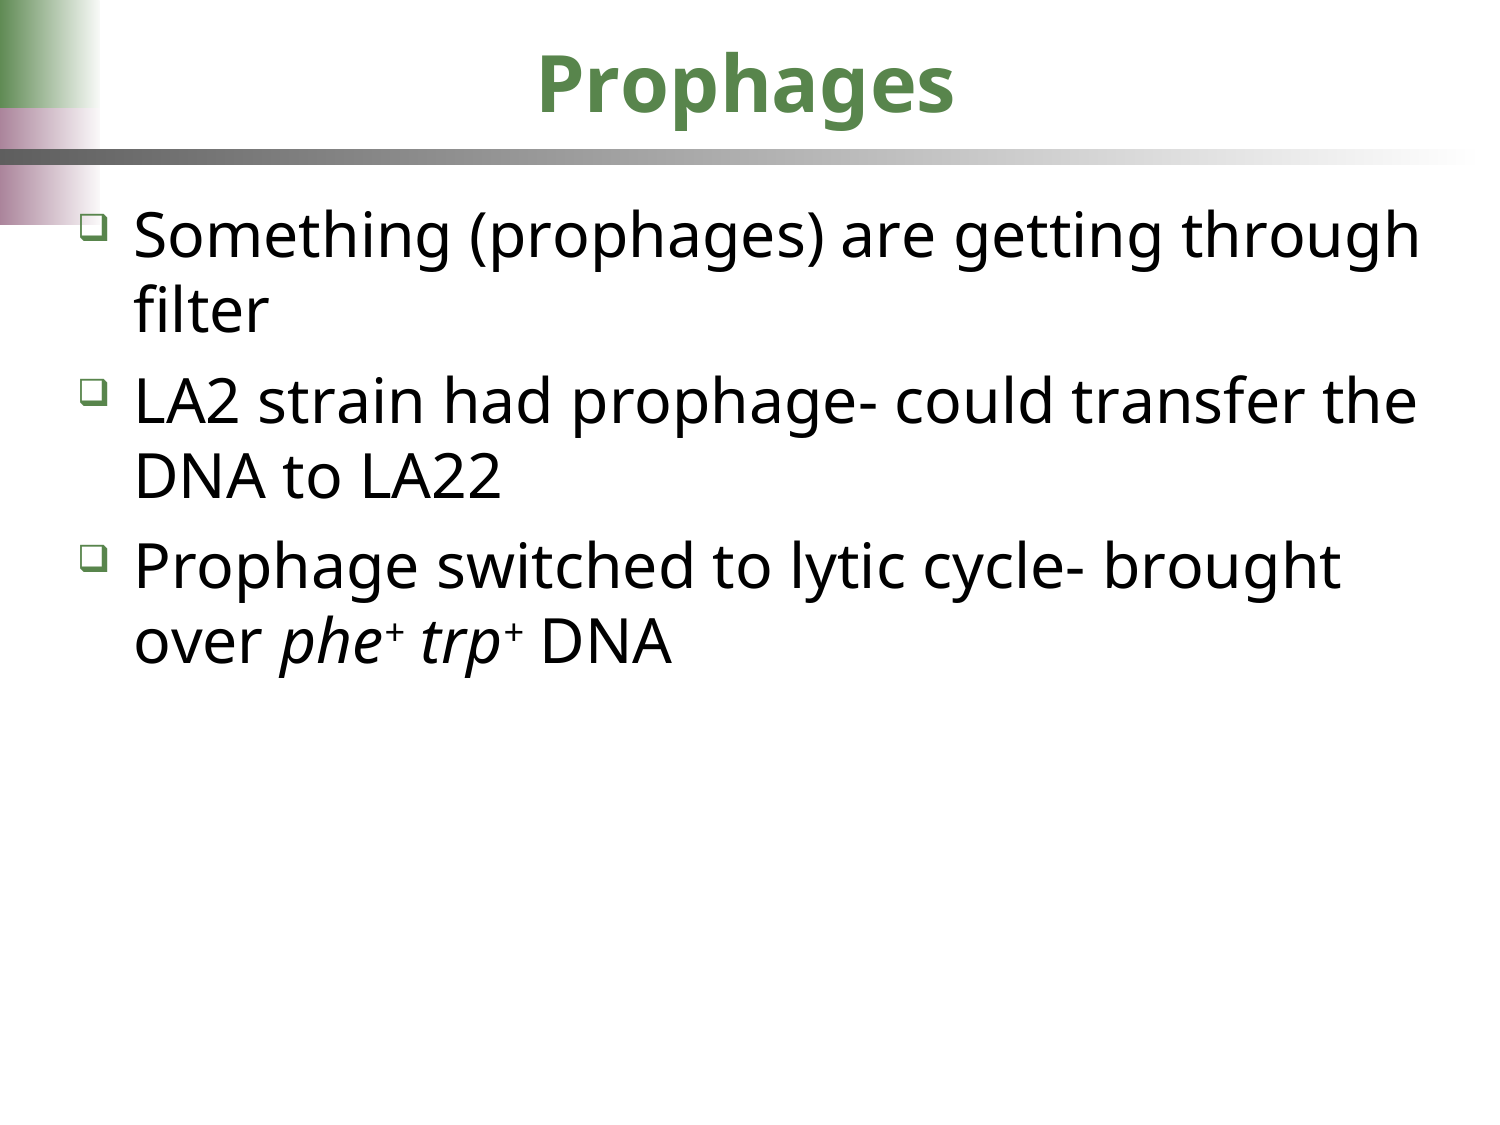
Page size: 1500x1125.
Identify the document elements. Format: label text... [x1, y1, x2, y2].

list Something (prophages) are getting through filter LA2 strain had prophage- could transfer the DNA to LA22 Prophage switched to lytic cycle- brought over phe+ trp+ DNA [62, 187, 1463, 1075]
title Prophages [133, 24, 1359, 138]
